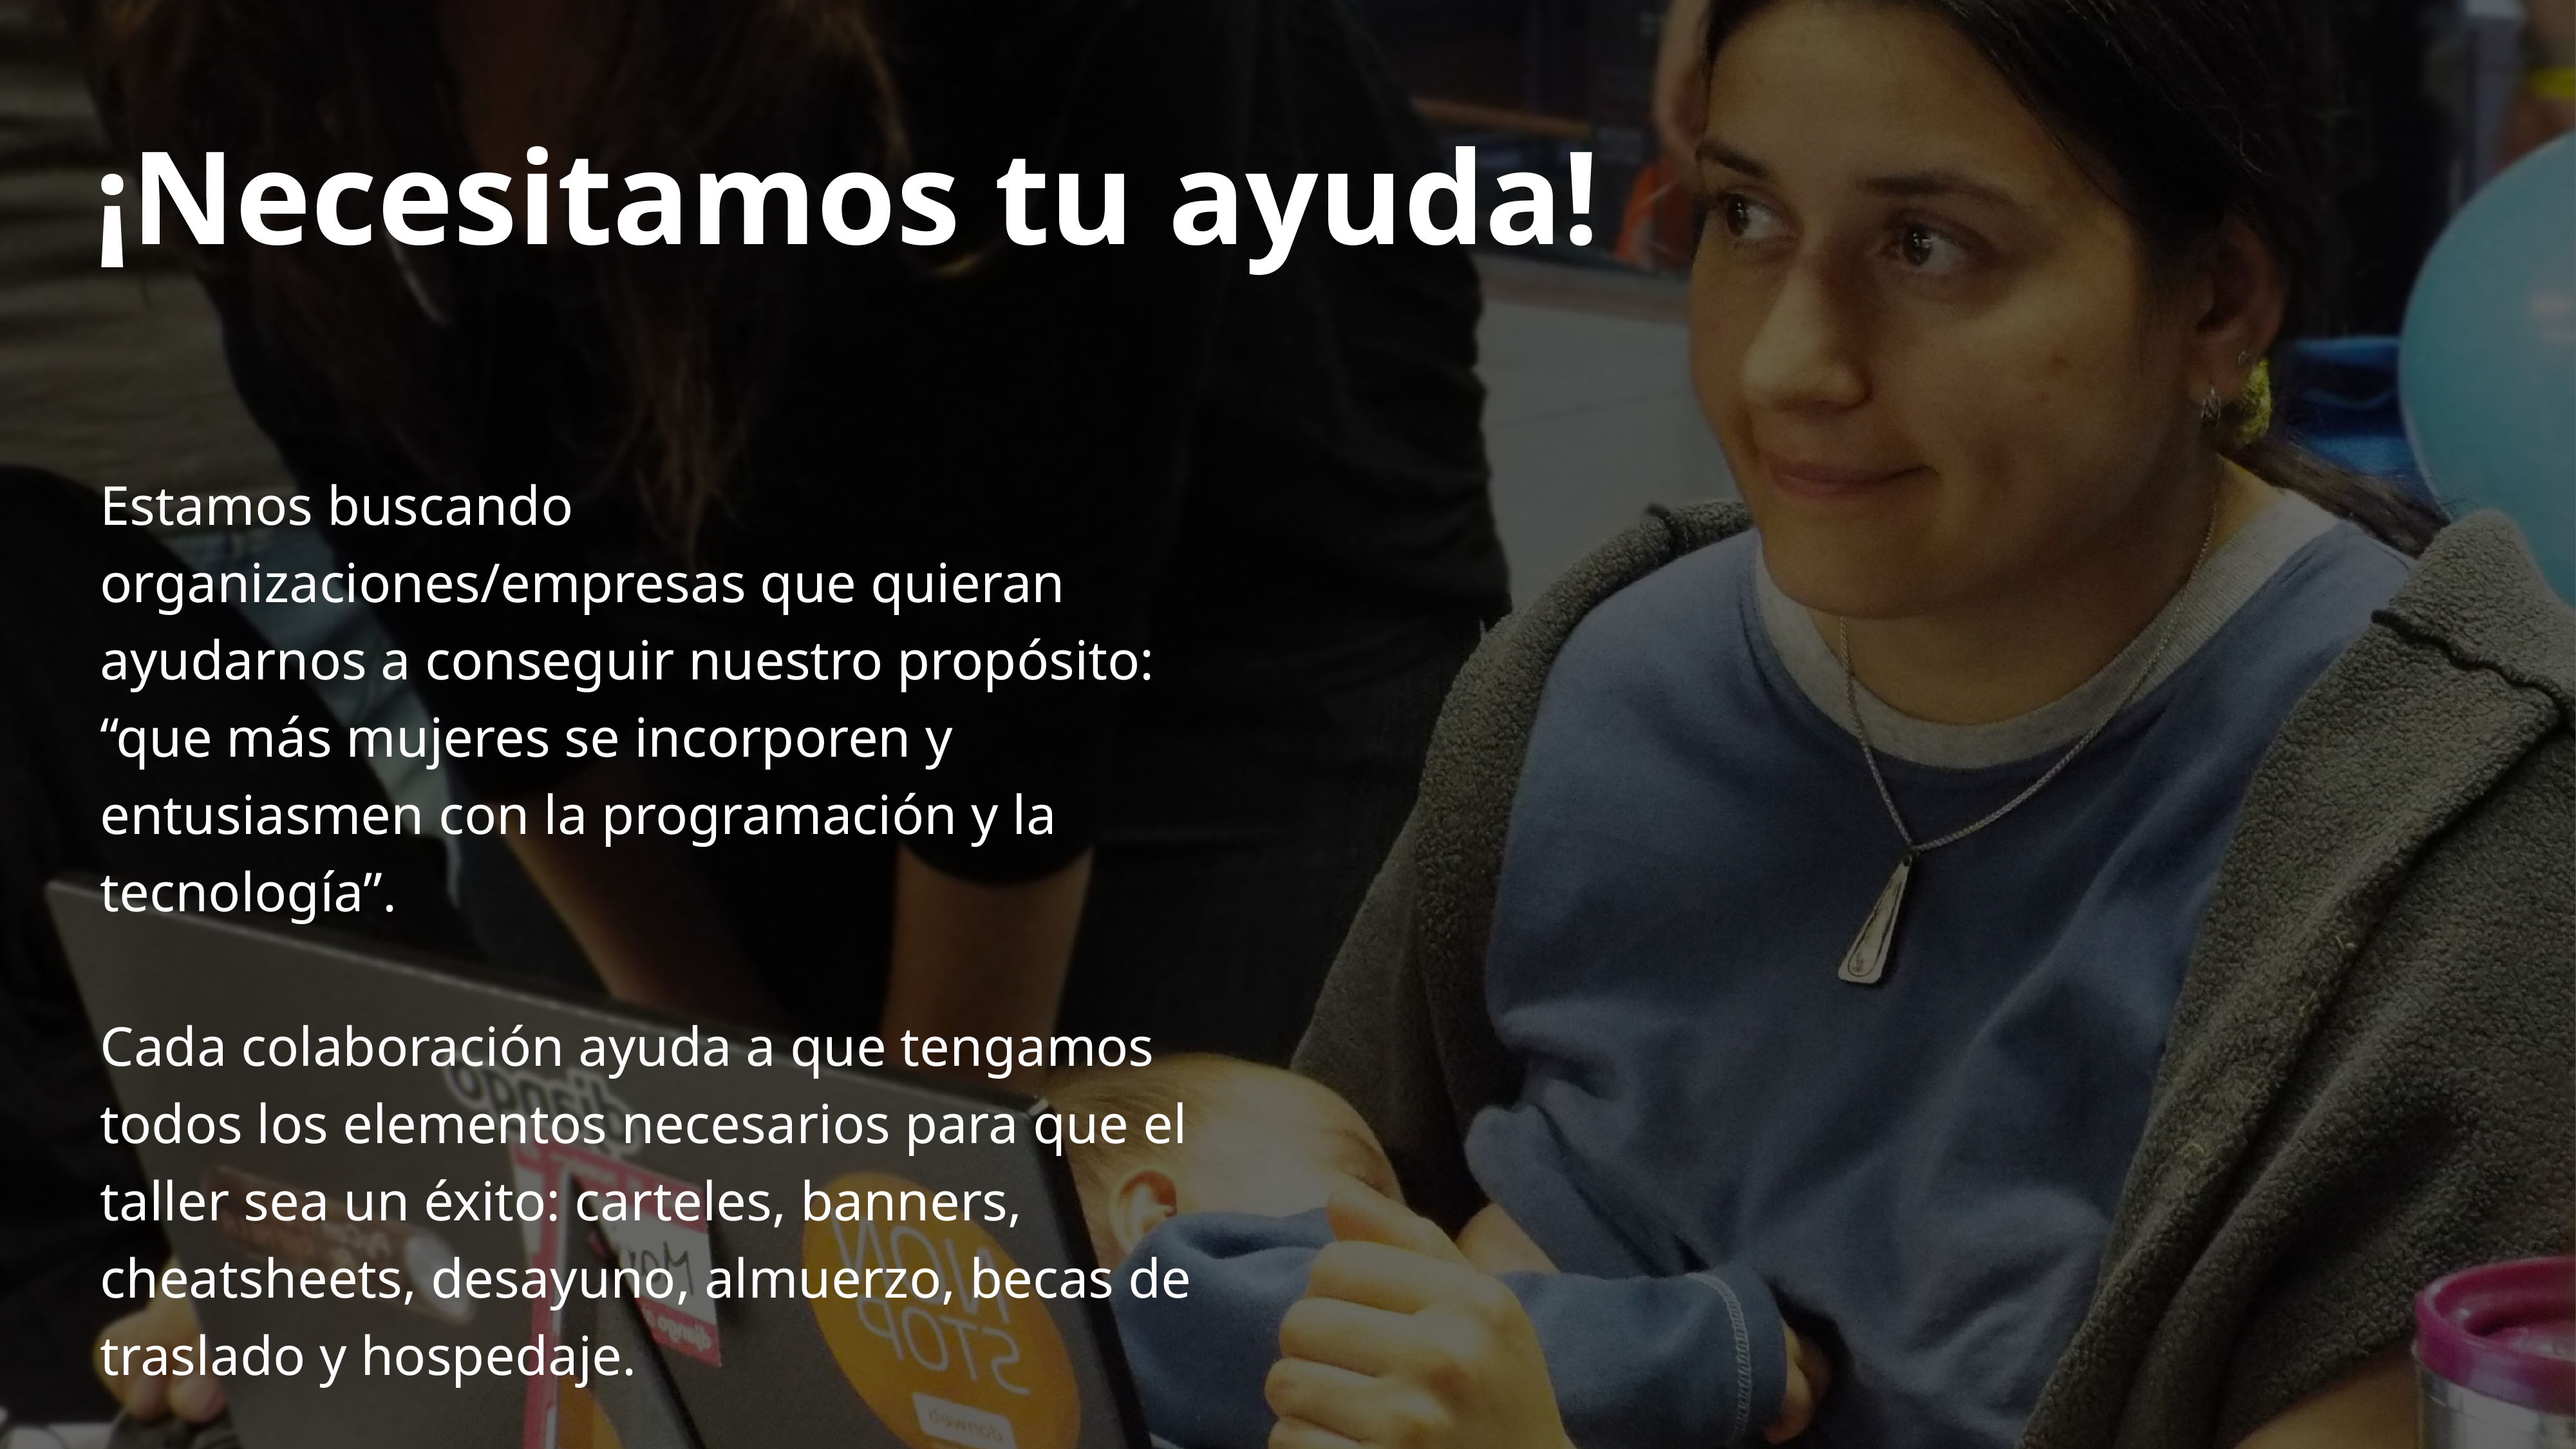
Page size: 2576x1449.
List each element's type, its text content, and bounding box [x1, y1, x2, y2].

text_box ¡Necesitamos tu ayuda! [94, 71, 2313, 314]
text_box [0, 0, 2576, 1449]
text_box Estamos buscando organizaciones/empresas que quieran ayudarnos a conseguir nuestro propósito: “que más mujeres se incorporen y entusiasmen con la programación y la tecnología”. Cada colaboración ayuda a que tengamos todos los elementos necesarios para que el taller sea un éxito: carteles, banners, cheatsheets, desayuno, almuerzo, becas de traslado y hospedaje. [95, 574, 1212, 1270]
